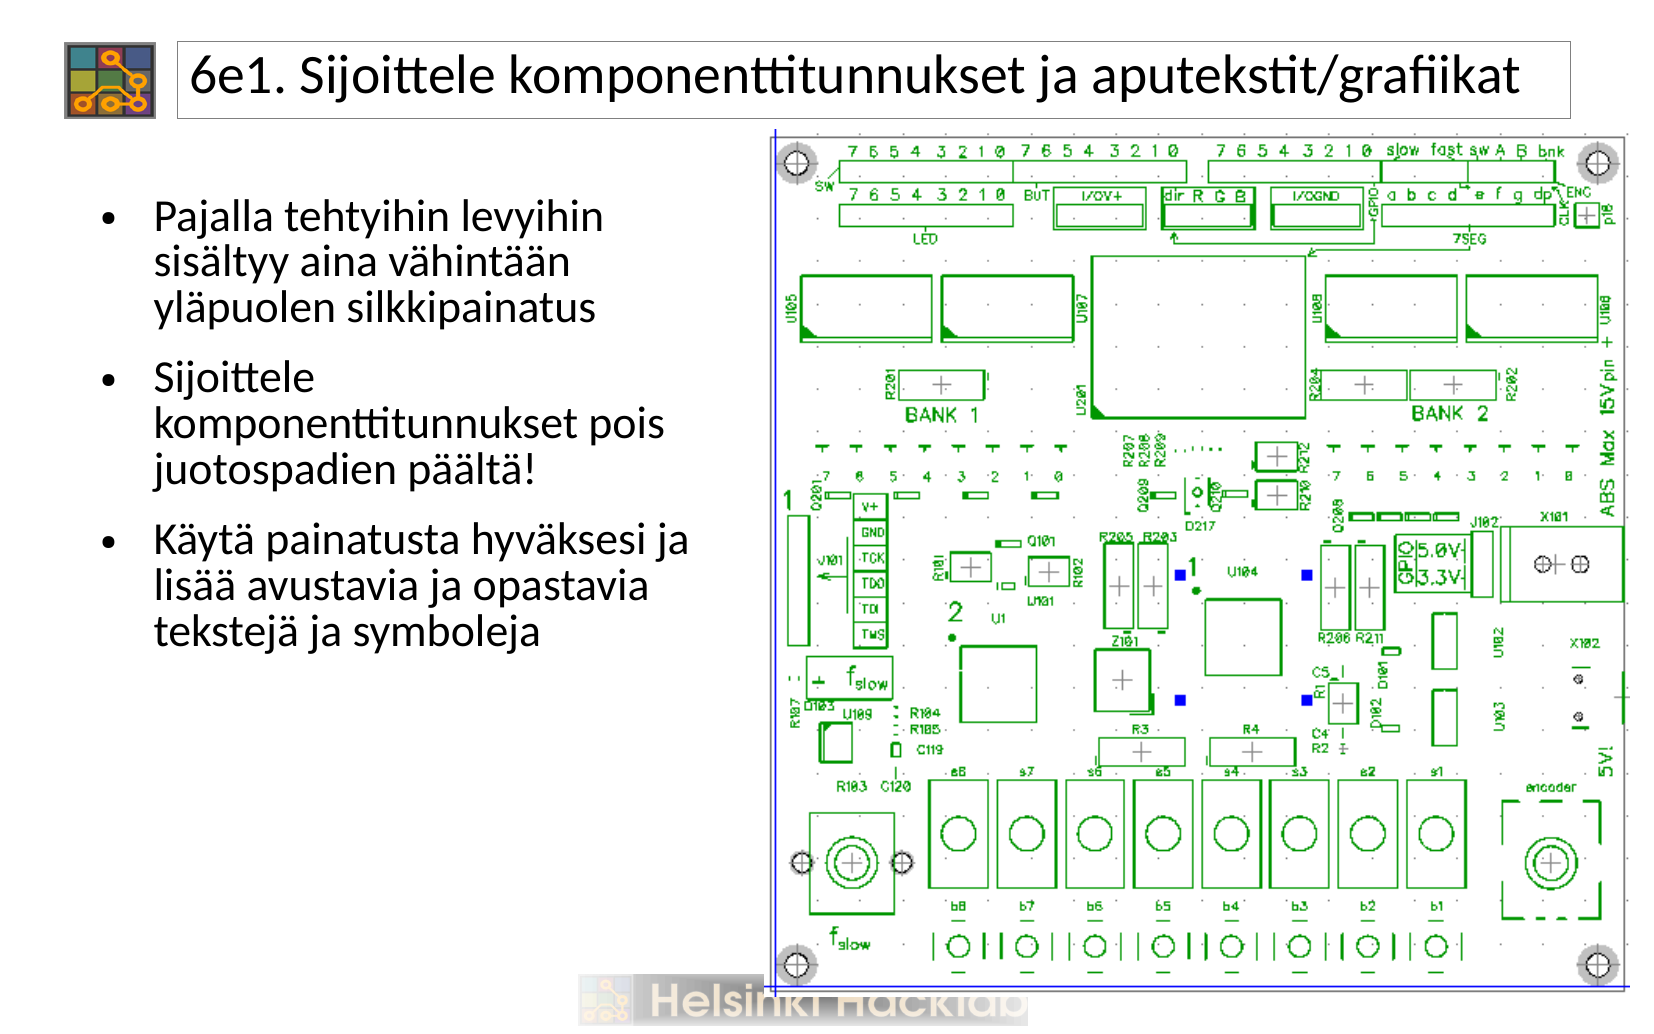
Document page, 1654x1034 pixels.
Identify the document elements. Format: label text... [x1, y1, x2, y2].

list Pajalla tehtyihin levyihin sisältyy aina vähintään yläpuolen silkkipainatus Sijoittele komponenttitunnukset pois juotospadien päältä! Käytä painatusta hyväksesi ja lisää avustavia ja opastavia tekstejä ja symboleja [82, 196, 733, 945]
picture [64, 42, 156, 119]
title 6e1. Sijoittele komponenttitunnukset ja aputekstit/grafiikat [177, 41, 1571, 119]
picture [764, 129, 1630, 998]
